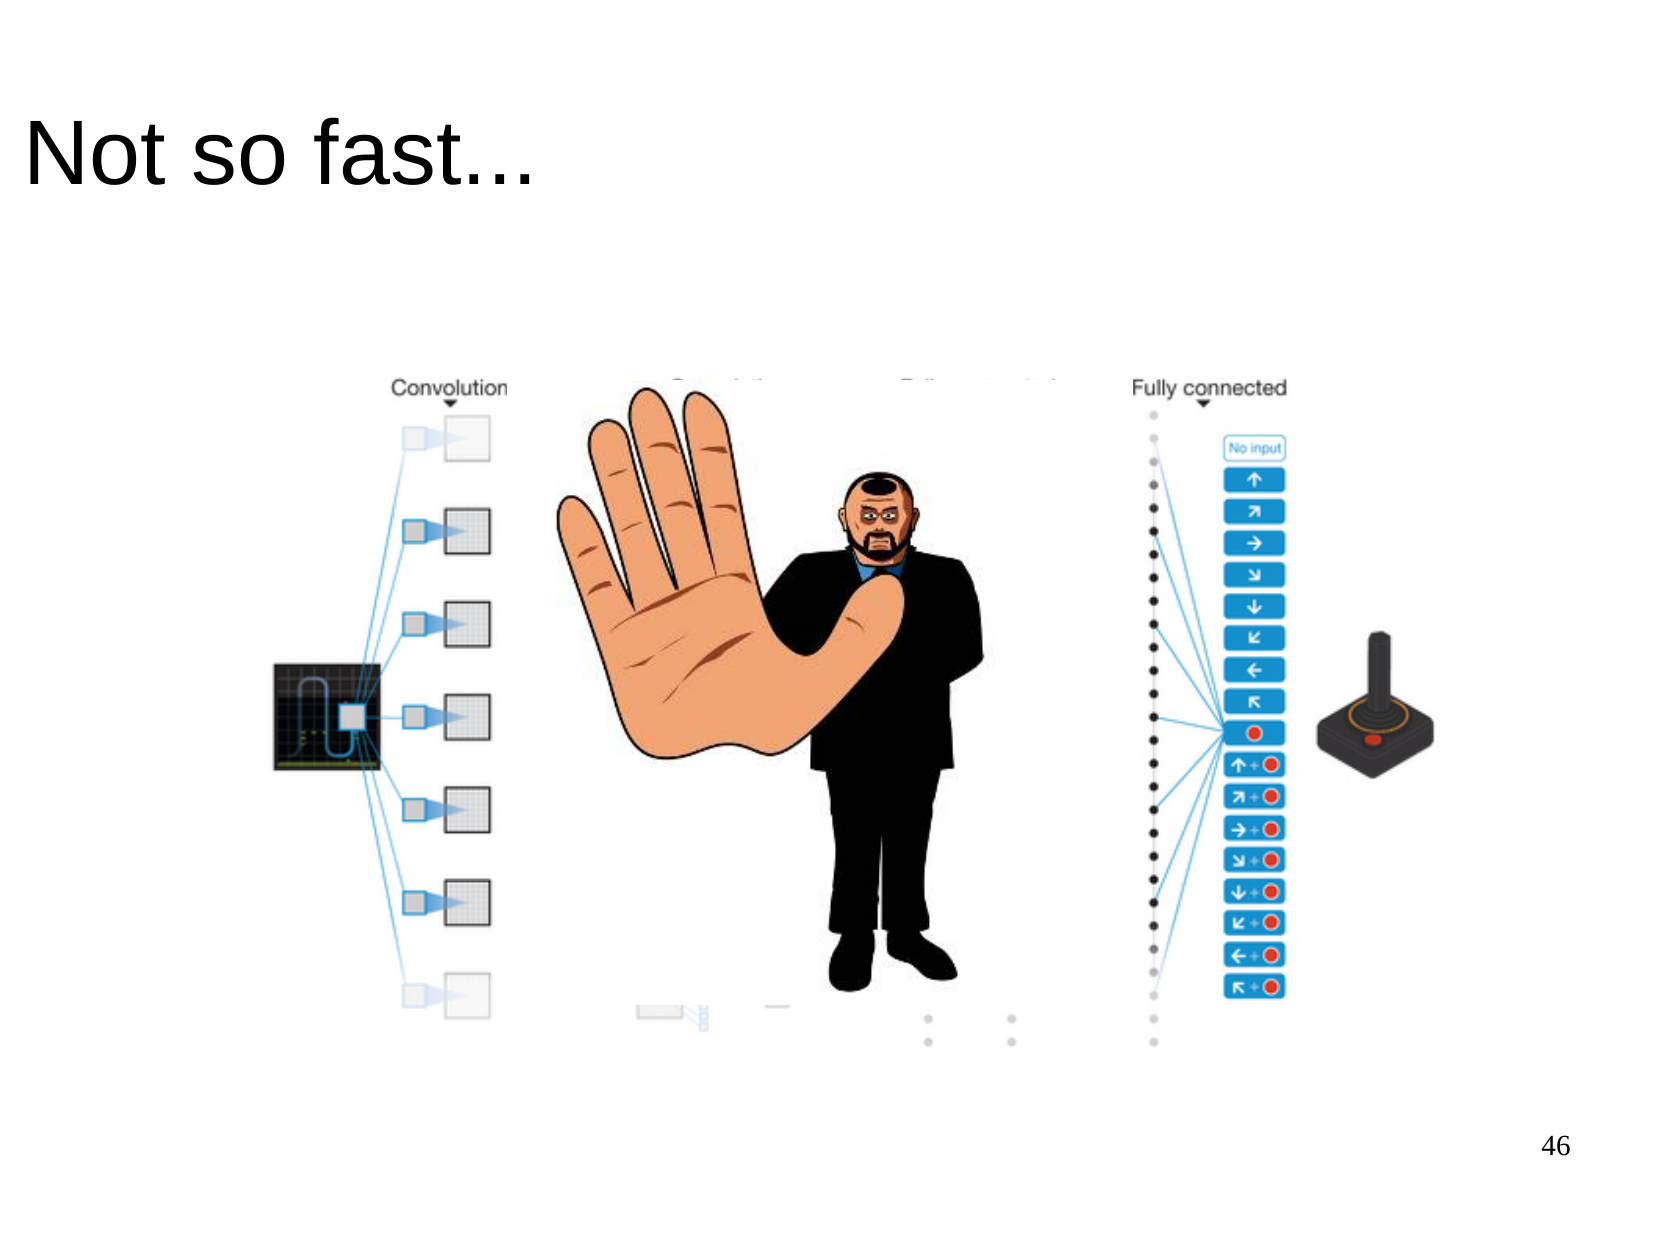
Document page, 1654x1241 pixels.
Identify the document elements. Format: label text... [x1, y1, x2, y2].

picture [261, 376, 1440, 1050]
title Not so fast... [23, 49, 1512, 257]
